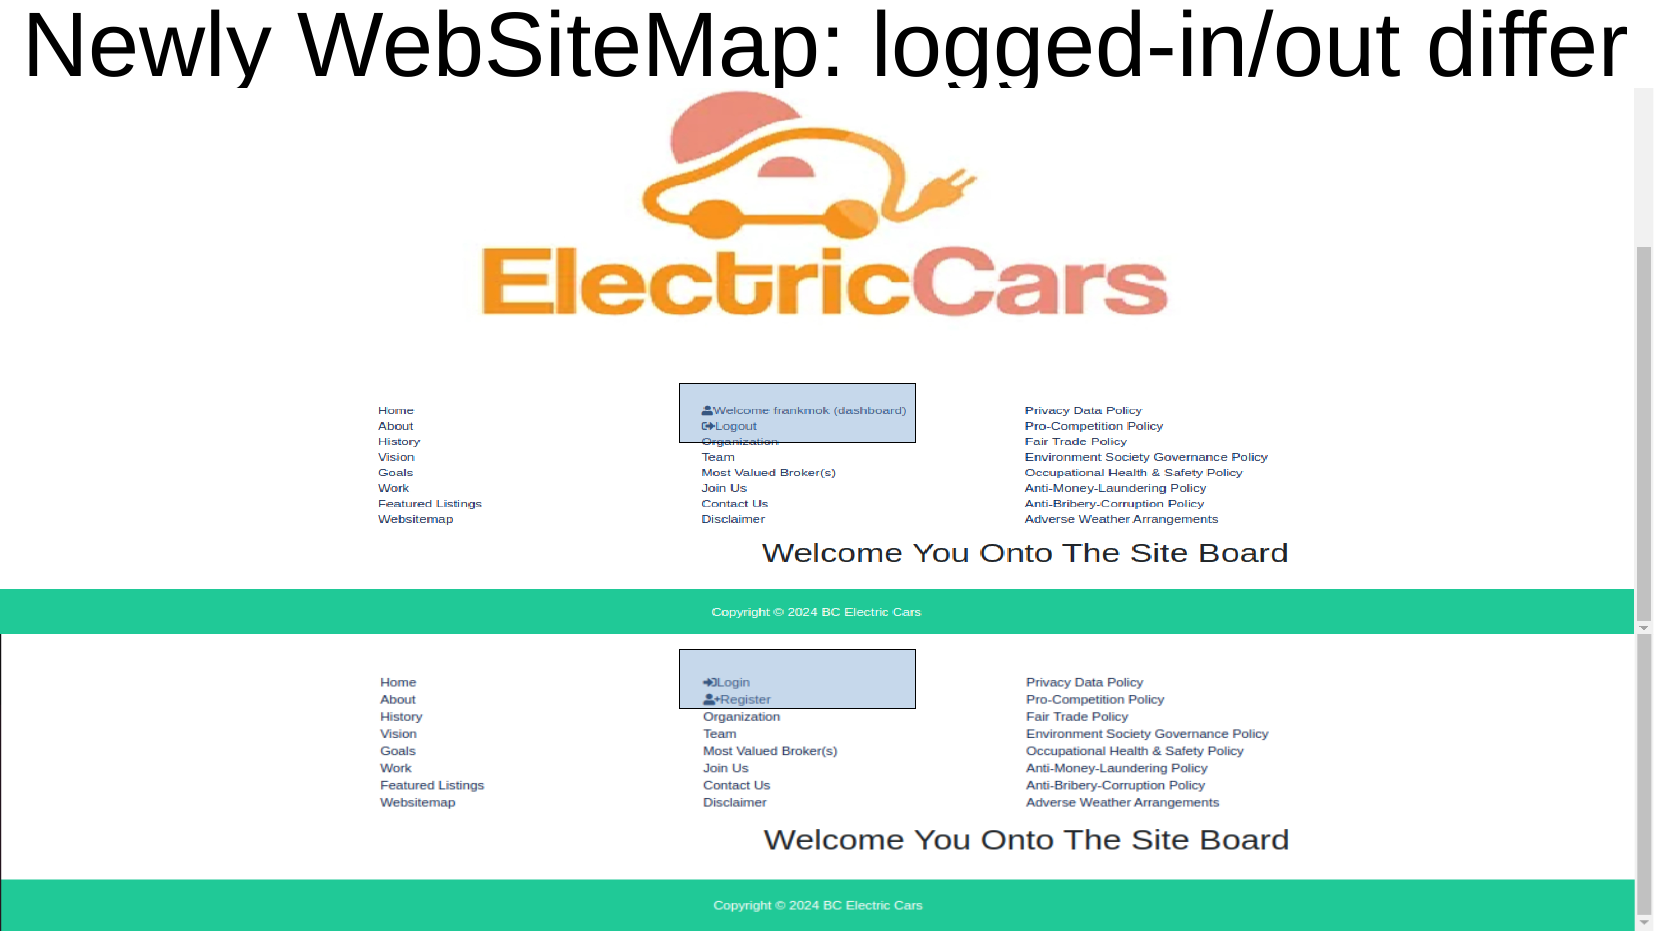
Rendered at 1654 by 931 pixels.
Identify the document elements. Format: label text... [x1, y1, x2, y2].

text_box [679, 383, 916, 443]
text_box [679, 649, 916, 709]
title Newly WebSiteMap: logged-in/out differ [0, 0, 1654, 88]
picture [0, 88, 1654, 931]
